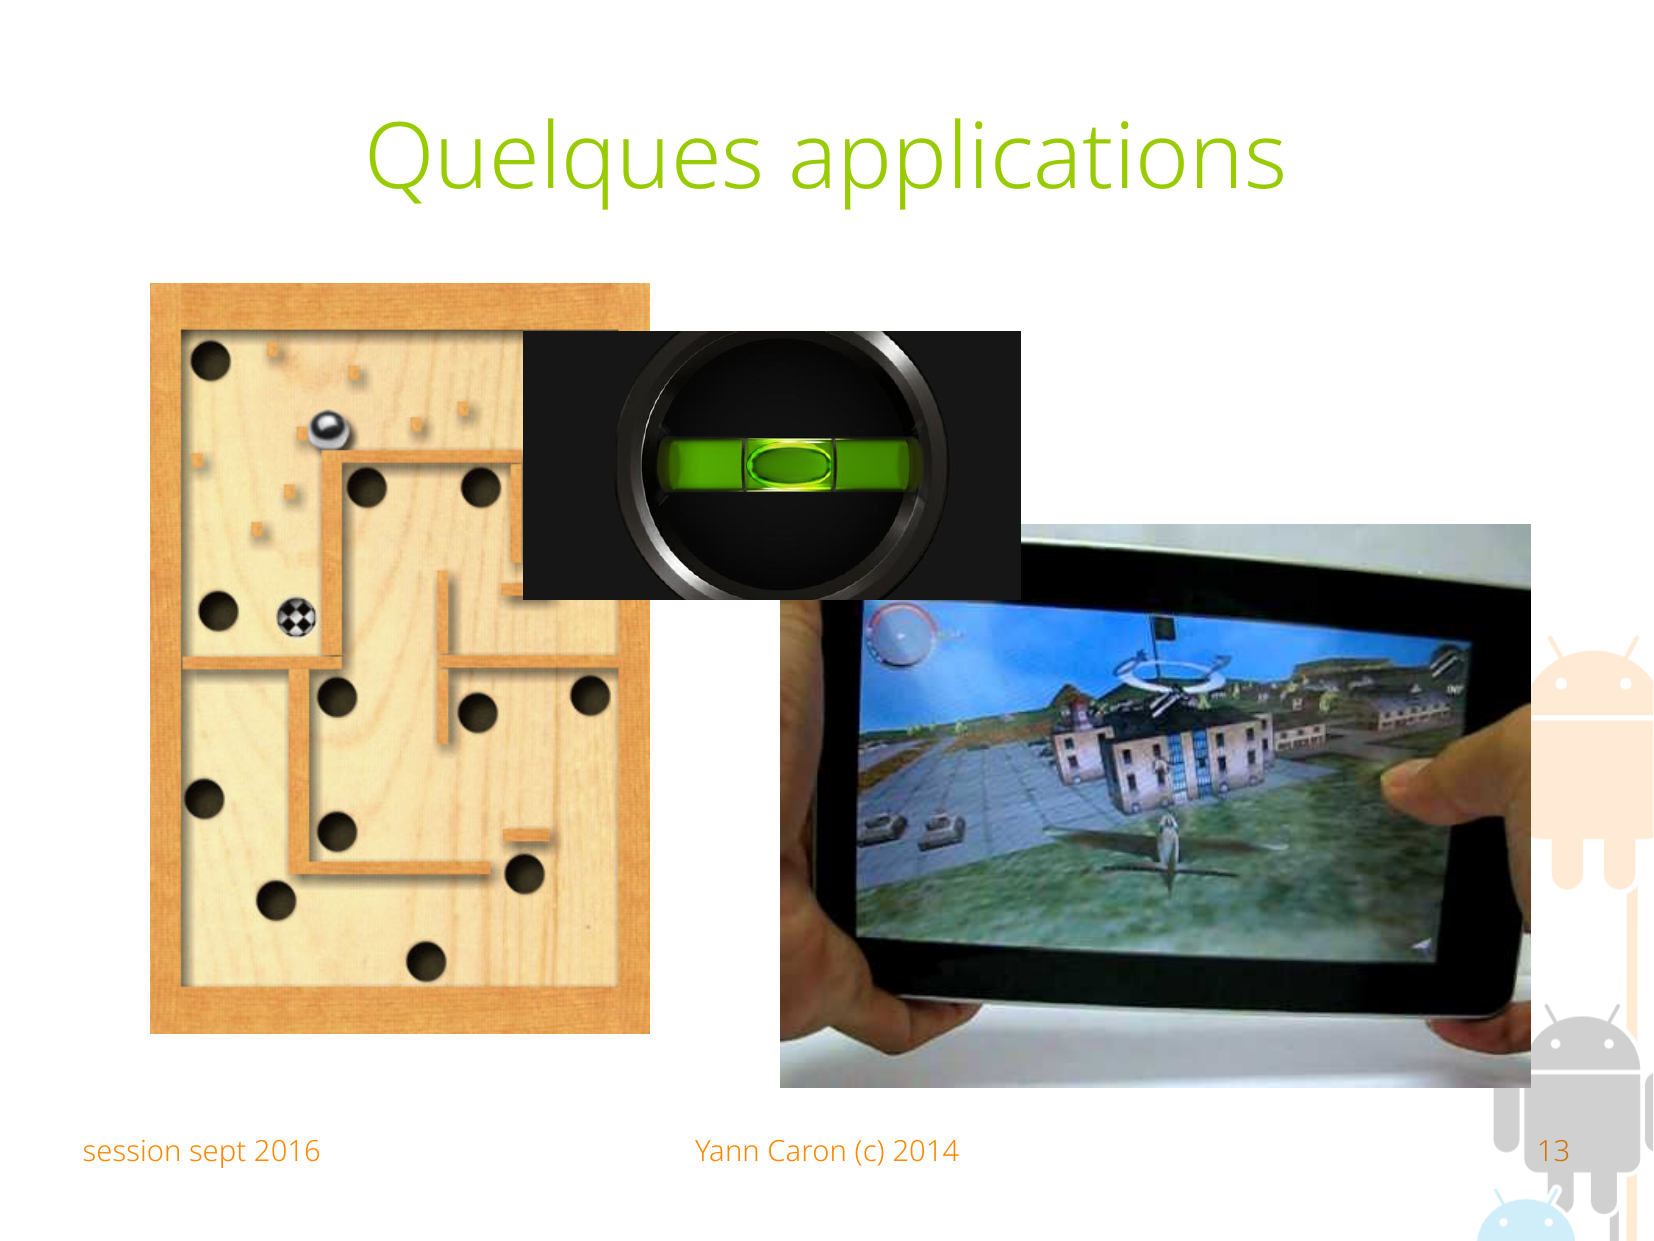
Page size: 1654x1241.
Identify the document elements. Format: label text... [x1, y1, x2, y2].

picture [150, 283, 1654, 1241]
title Quelques applications [82, 49, 1571, 257]
